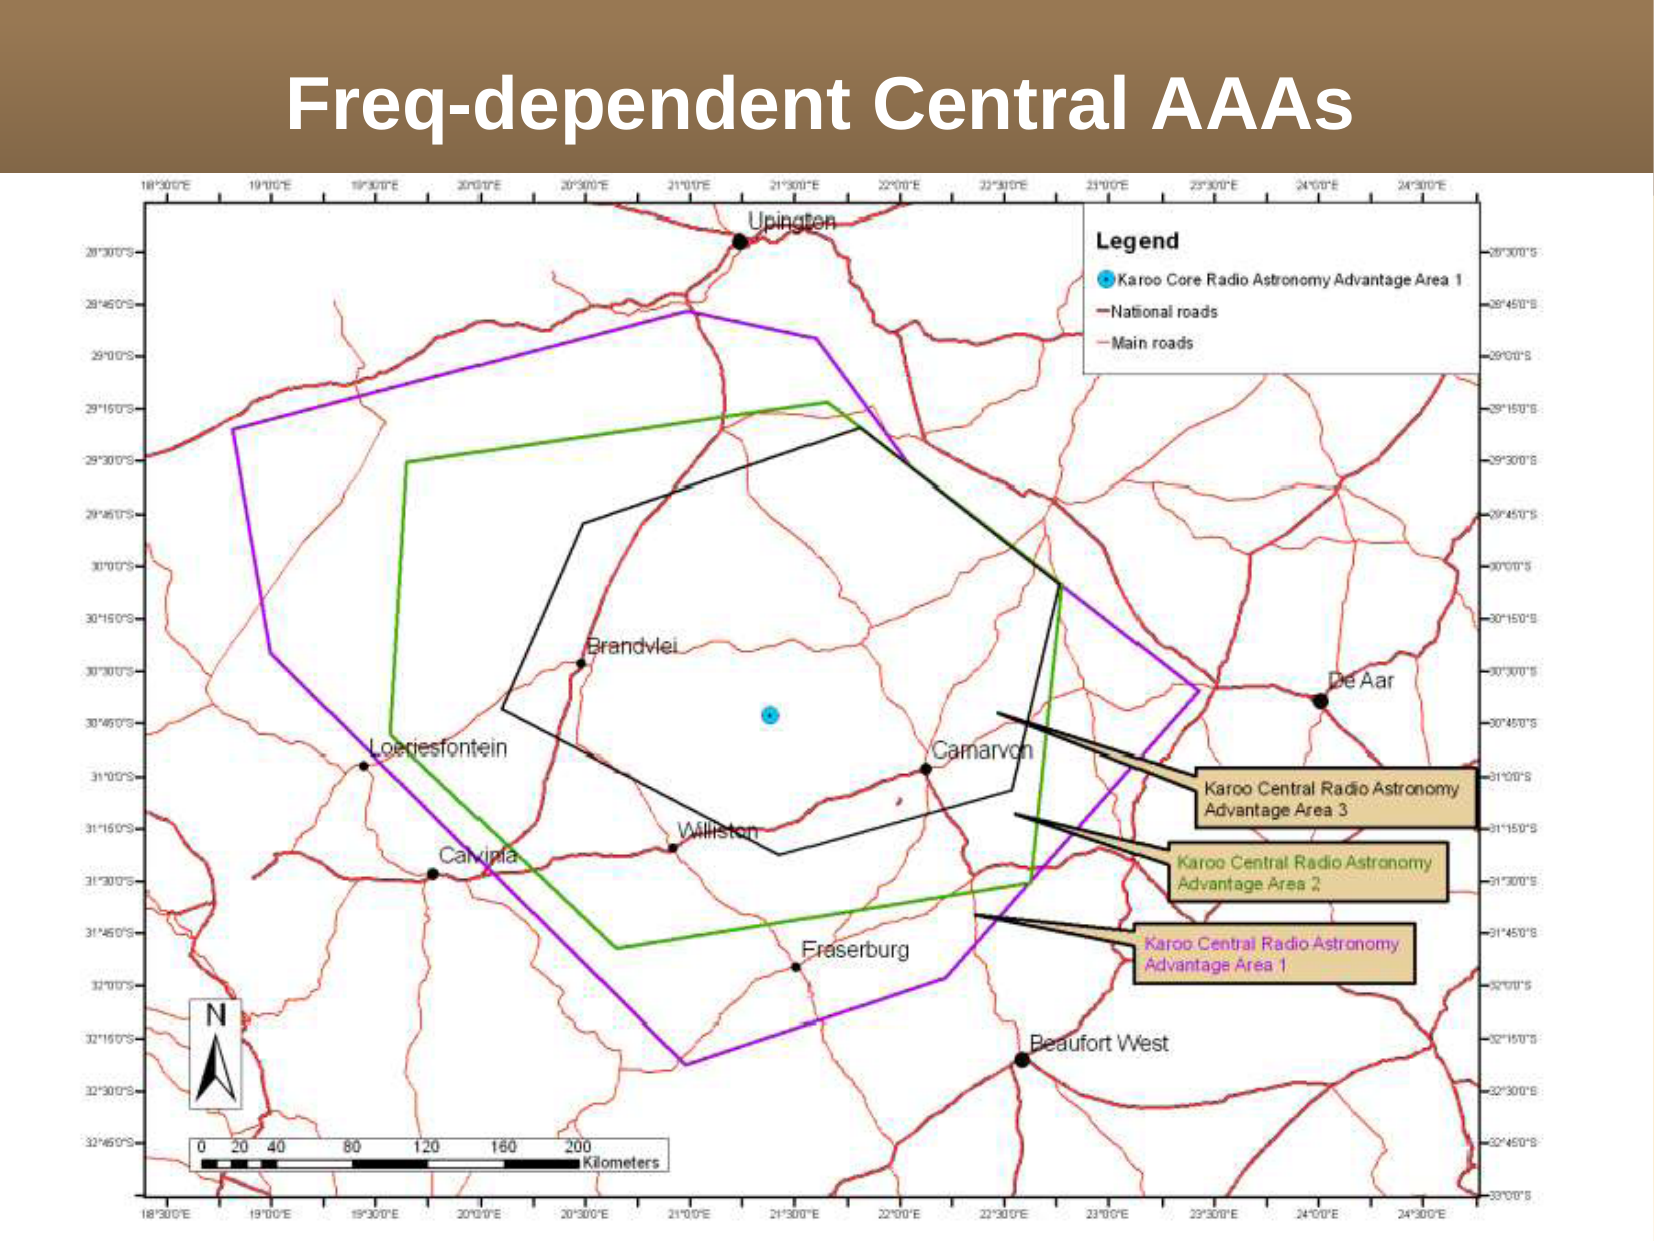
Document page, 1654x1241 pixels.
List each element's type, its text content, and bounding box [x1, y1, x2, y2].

picture [0, 0, 1654, 1241]
title Freq-dependent Central AAAs [76, 0, 1565, 208]
